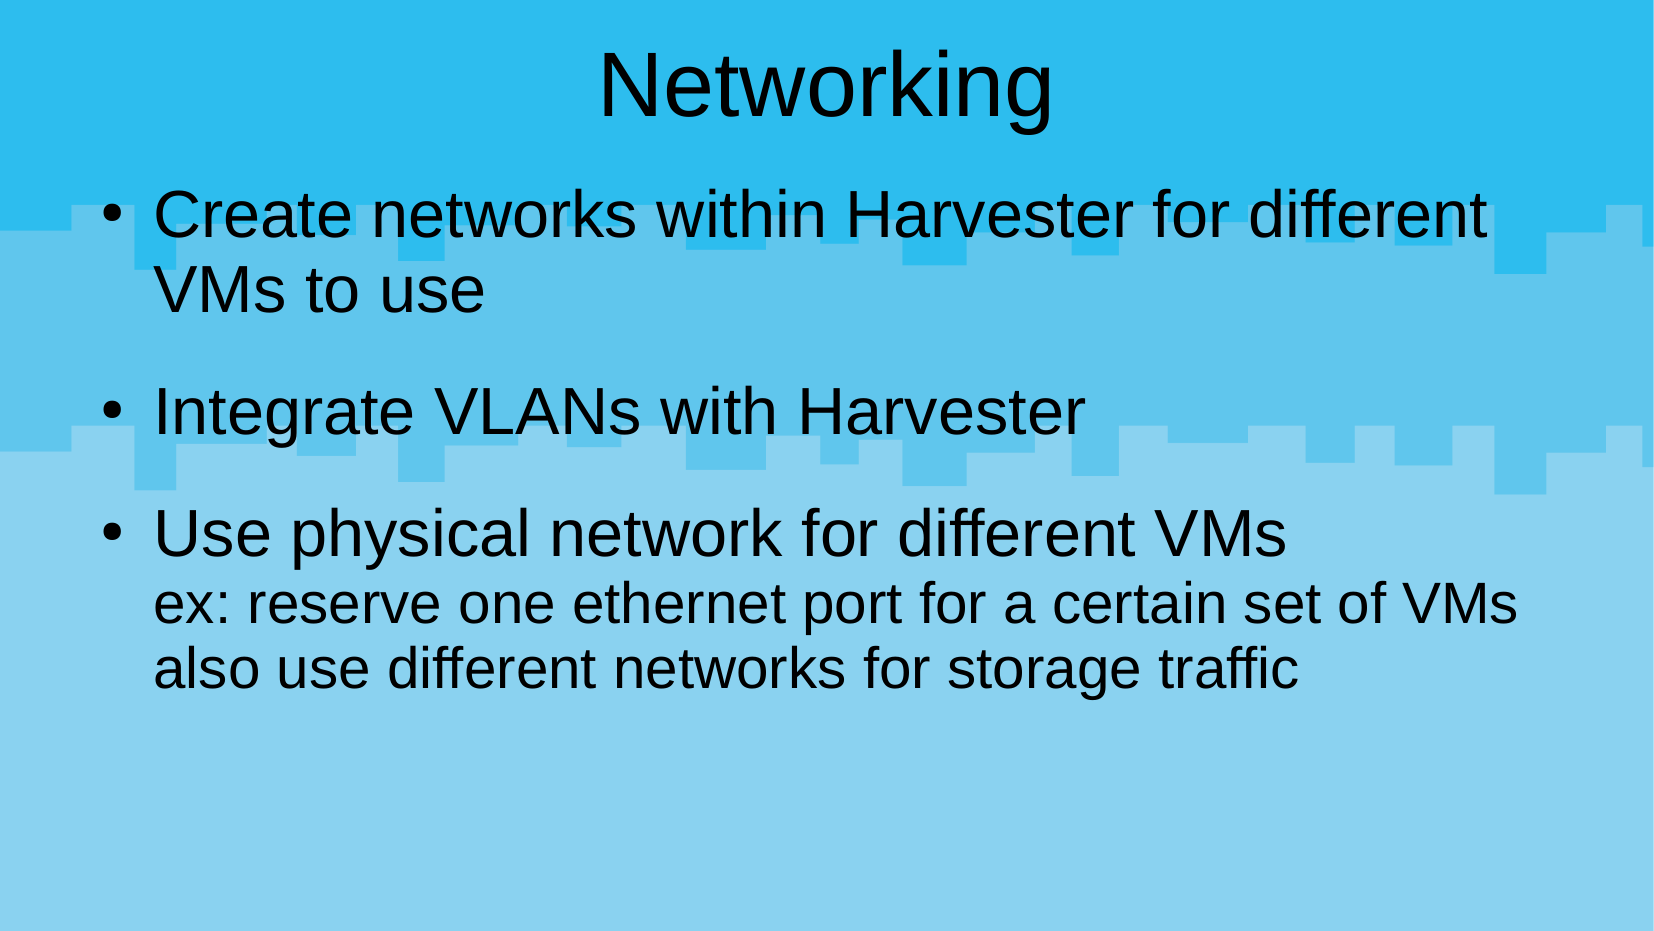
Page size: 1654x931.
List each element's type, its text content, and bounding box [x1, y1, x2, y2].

title Networking [82, 7, 1571, 163]
list Create networks within Harvester for different VMs to use Integrate VLANs with Harvester Use physical network for different VMs ex: reserve one ethernet port for a certain set of VMs also use different networks for storage traffic [82, 177, 1571, 827]
picture [0, 0, 1654, 931]
